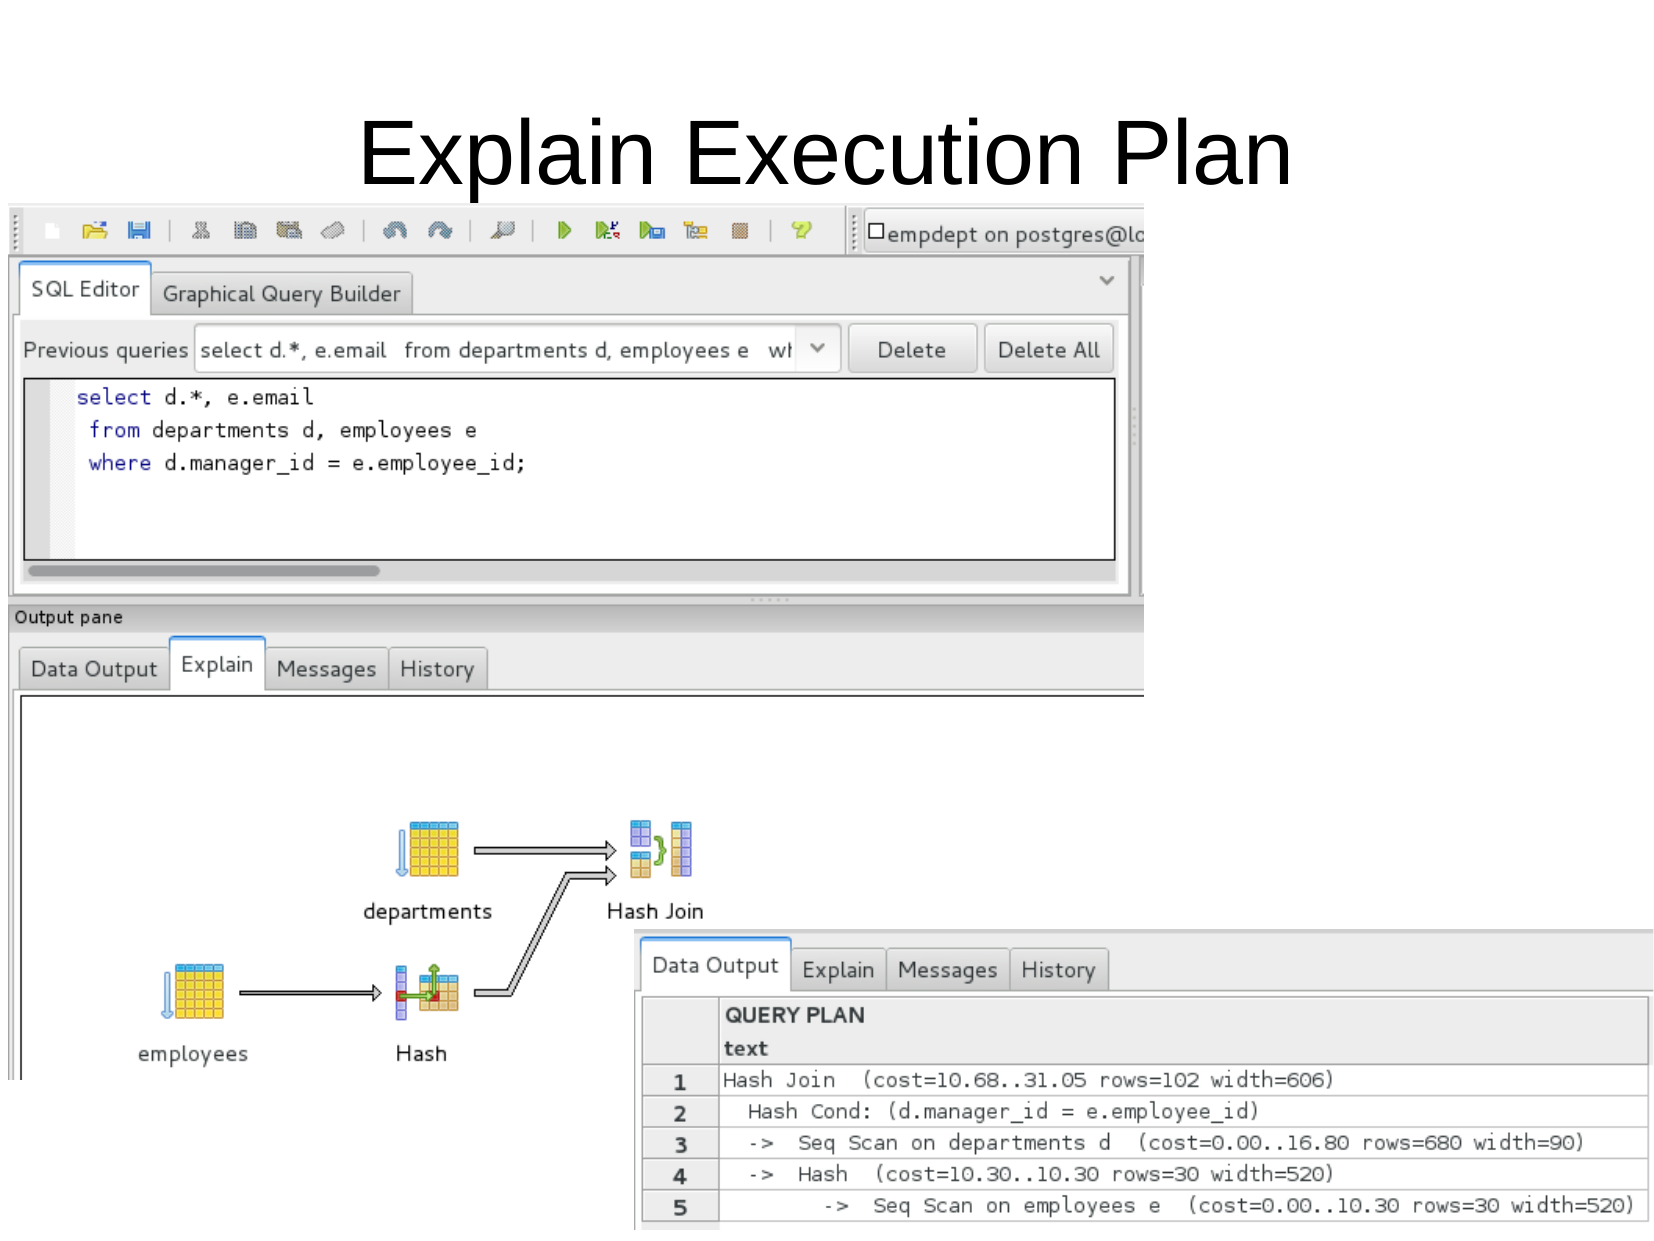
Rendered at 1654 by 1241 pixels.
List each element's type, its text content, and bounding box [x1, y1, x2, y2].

picture [8, 203, 1654, 1230]
title Explain Execution Plan [82, 49, 1571, 257]
